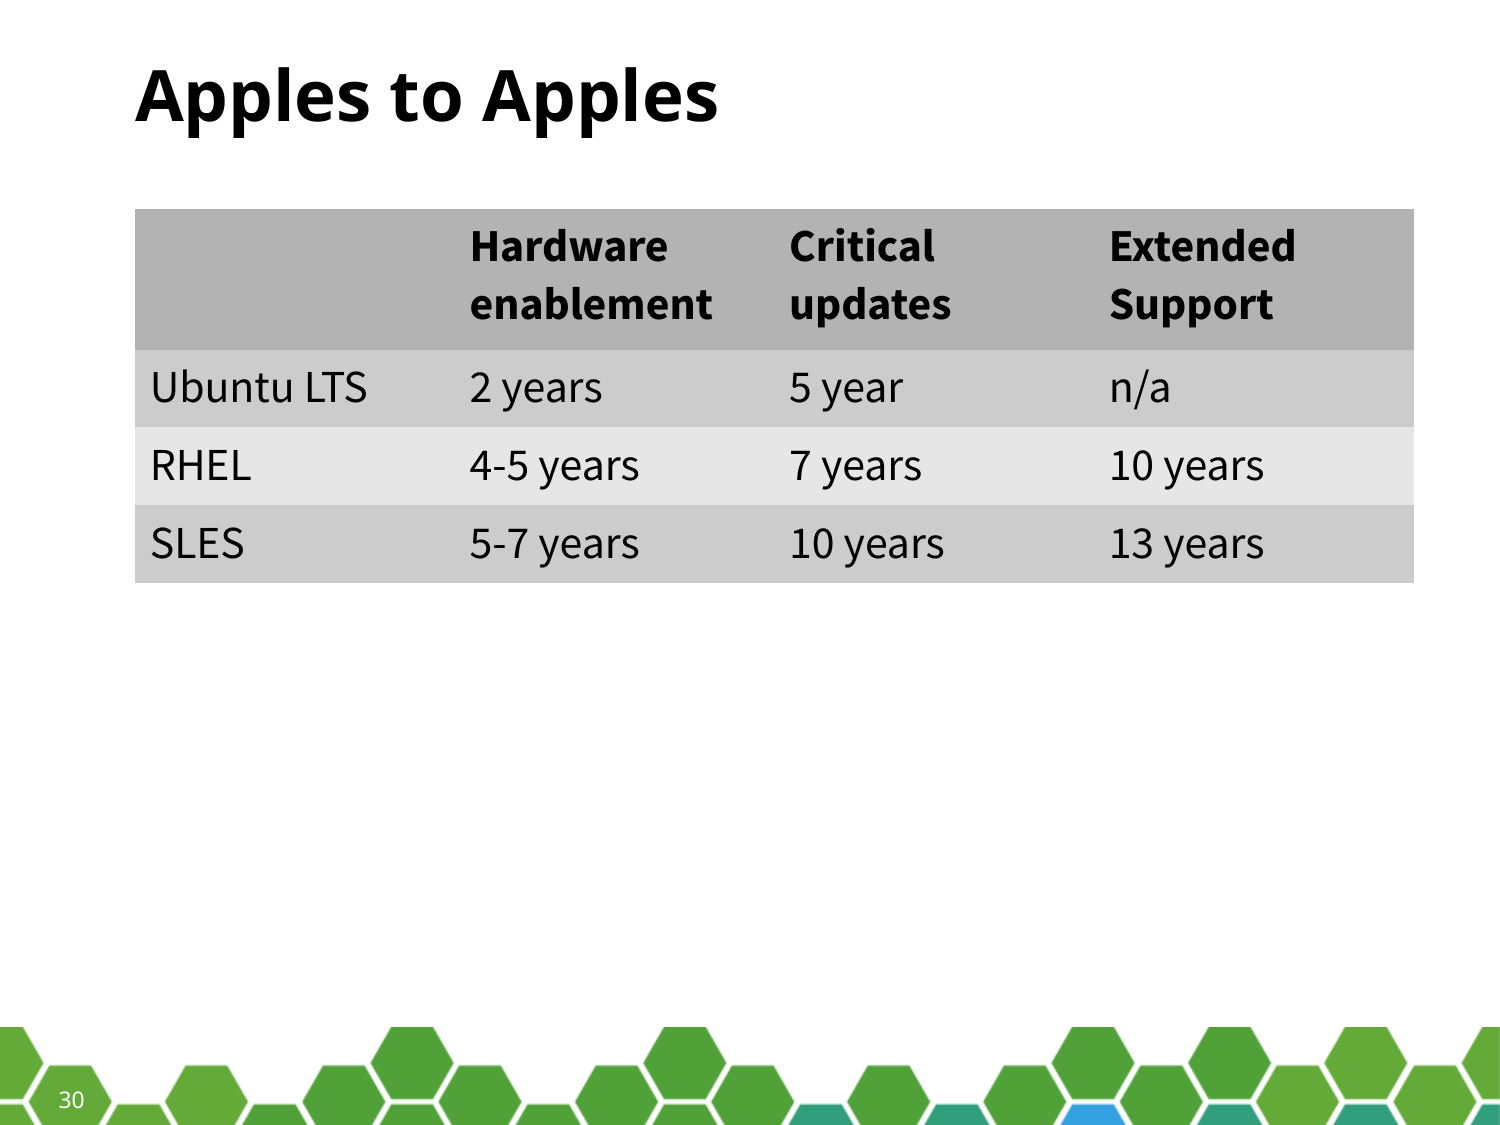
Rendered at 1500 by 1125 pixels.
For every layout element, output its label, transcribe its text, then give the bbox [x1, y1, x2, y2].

table_cell n/a [1094, 350, 1414, 427]
table_header Extended Support [1094, 209, 1414, 350]
table_cell RHEL [135, 427, 455, 505]
table_header Critical updates [774, 209, 1094, 350]
table_cell 10 years [1094, 427, 1414, 505]
picture [0, 1027, 1500, 1125]
table_cell 2 years [455, 350, 774, 427]
table_cell 5 year [774, 350, 1094, 427]
title Apples to Apples [135, 12, 1372, 175]
table_cell 4-5 years [455, 427, 774, 505]
table_cell 5-7 years [455, 505, 774, 583]
table_cell Ubuntu LTS [135, 350, 455, 427]
table_cell 10 years [774, 505, 1094, 583]
table_header Hardware enablement [455, 209, 774, 350]
table_cell 13 years [1094, 505, 1414, 583]
table_cell SLES [135, 505, 455, 583]
table_header [135, 209, 455, 350]
table_cell 7 years [774, 427, 1094, 505]
